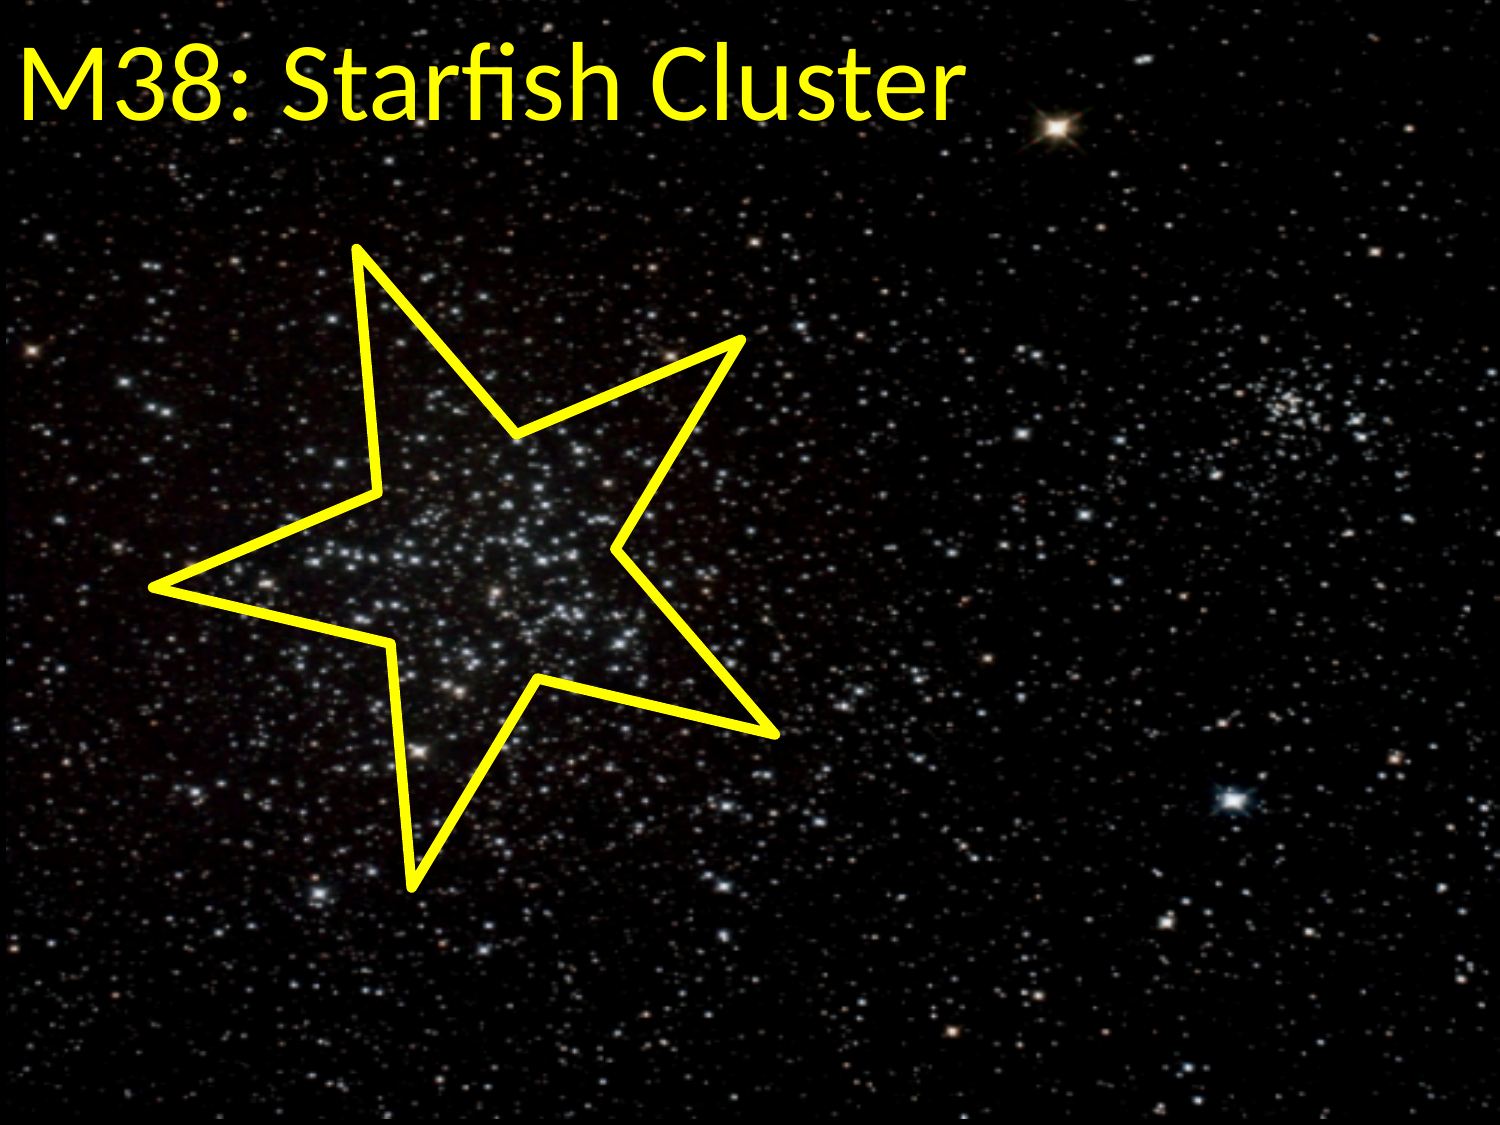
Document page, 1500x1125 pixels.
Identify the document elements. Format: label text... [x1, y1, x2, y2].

text_box M38: Starfish Cluster [0, 0, 1375, 152]
picture [6, 0, 1500, 1119]
